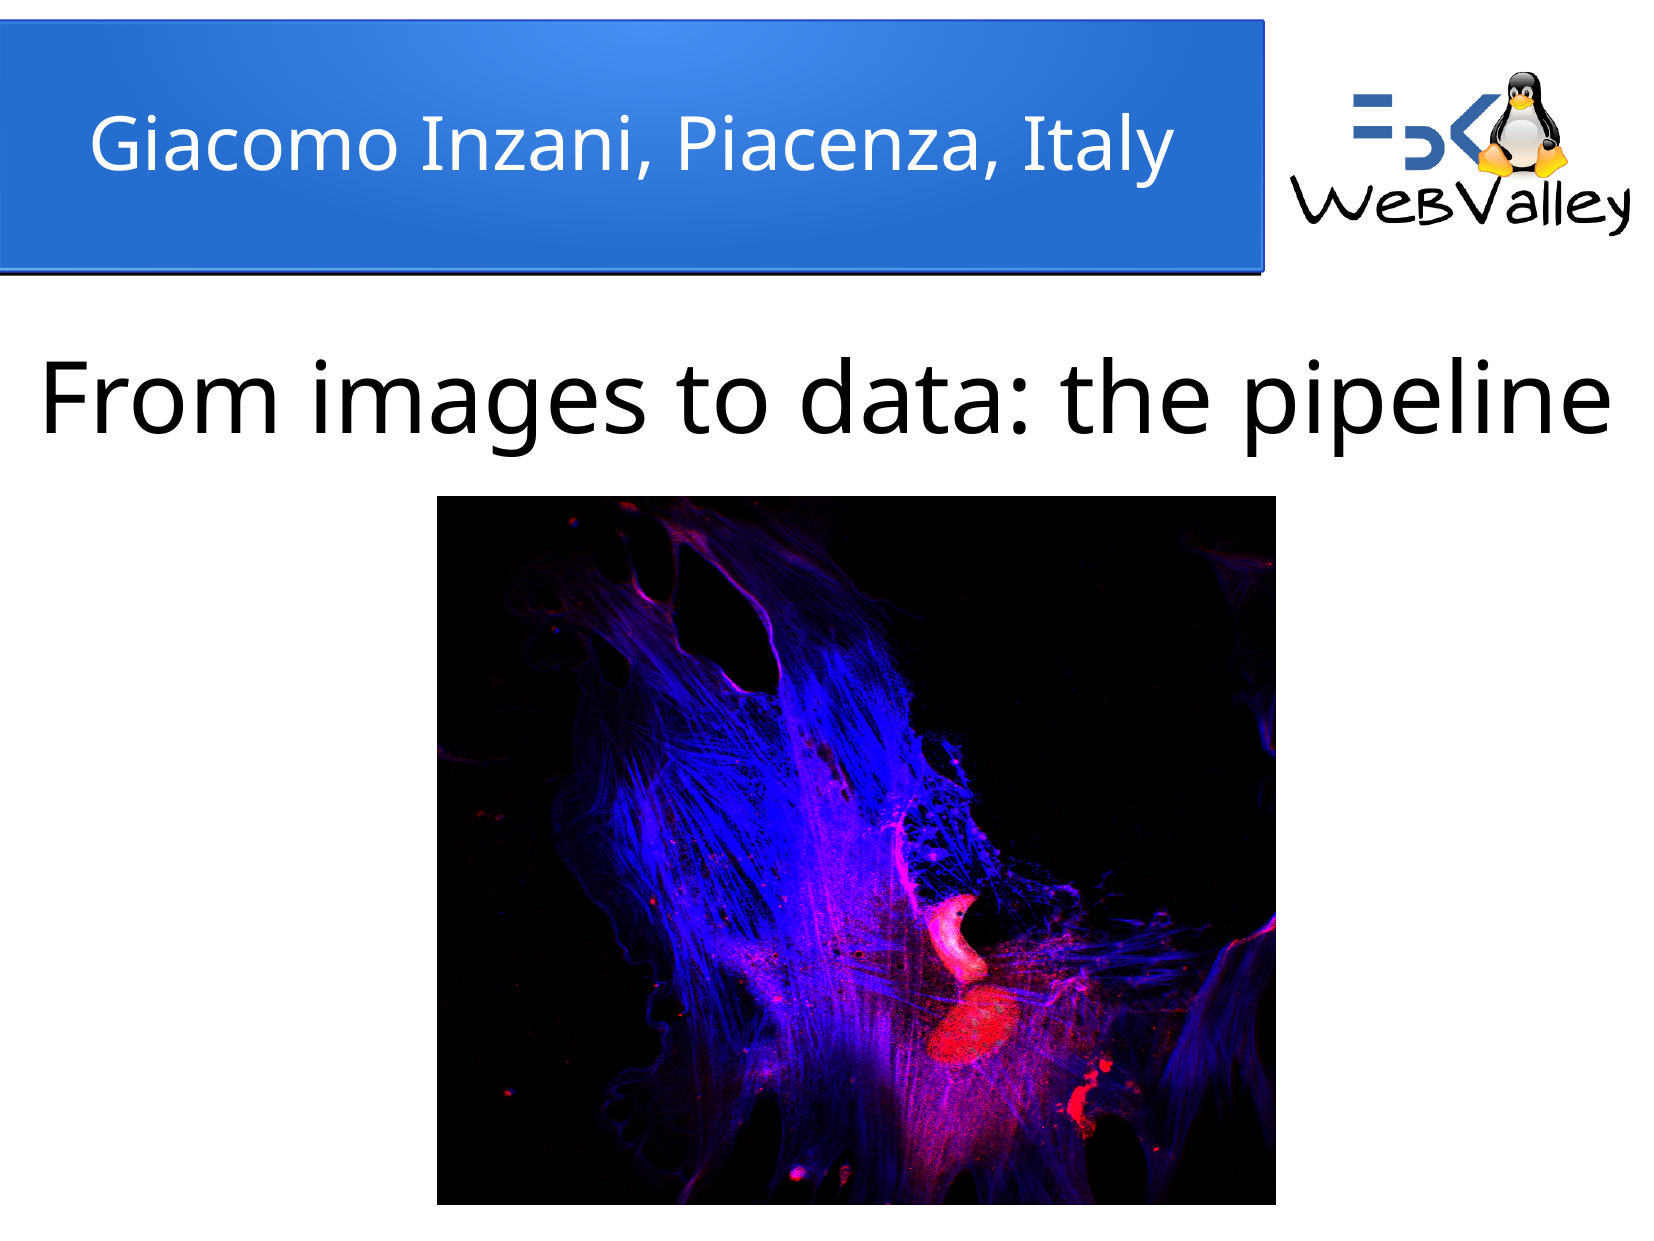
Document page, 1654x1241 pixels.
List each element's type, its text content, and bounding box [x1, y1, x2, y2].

picture [437, 496, 1276, 1205]
picture [1290, 70, 1630, 237]
text_box Giacomo Inzani, Piacenza, Italy [35, 82, 1229, 182]
text_box From images to data: the pipeline [0, 318, 1654, 446]
